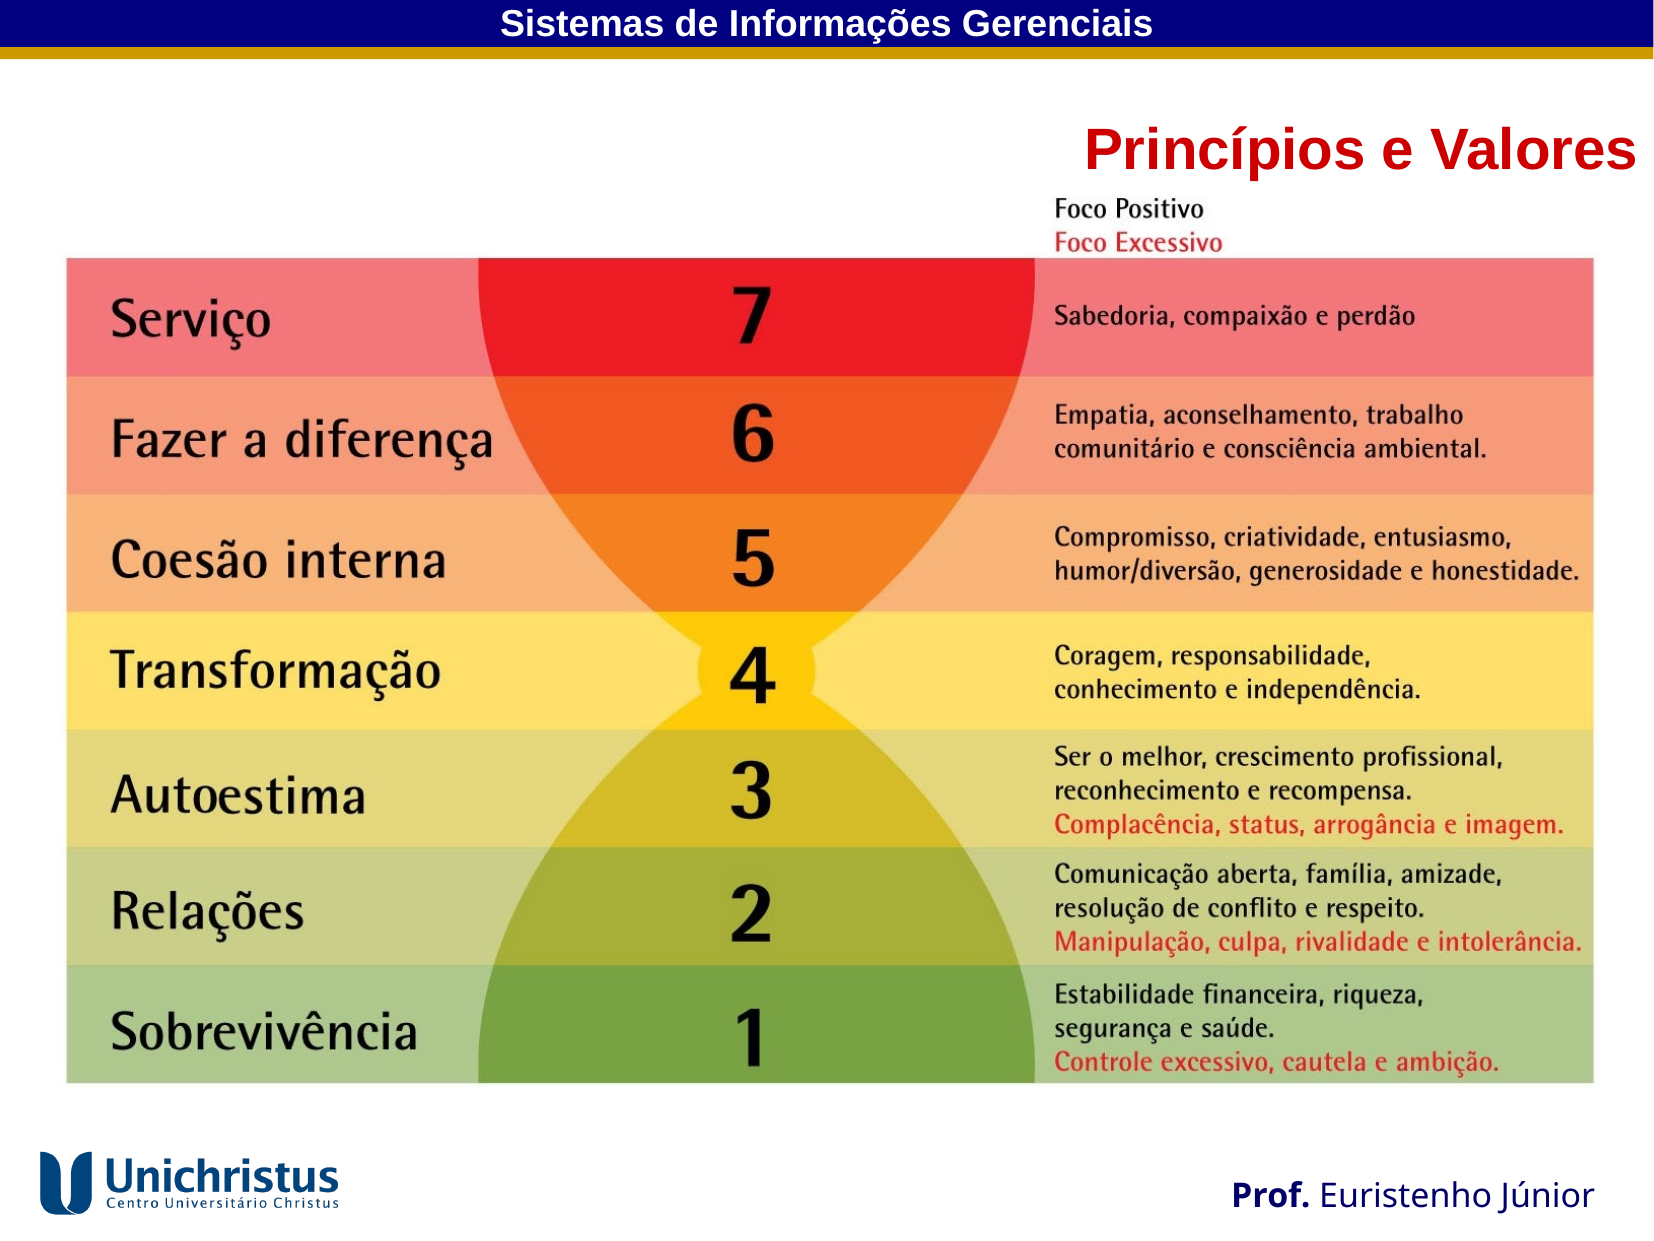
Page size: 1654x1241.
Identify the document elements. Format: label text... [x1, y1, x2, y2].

text_box Princípios e Valores [1069, 109, 1654, 190]
picture [35, 1148, 343, 1217]
text_box Sistemas de Informações Gerenciais [0, 0, 1654, 47]
text_box Prof. Euristenho Júnior [1216, 1163, 1654, 1224]
text_box [0, 47, 1654, 60]
picture [59, 188, 1607, 1088]
